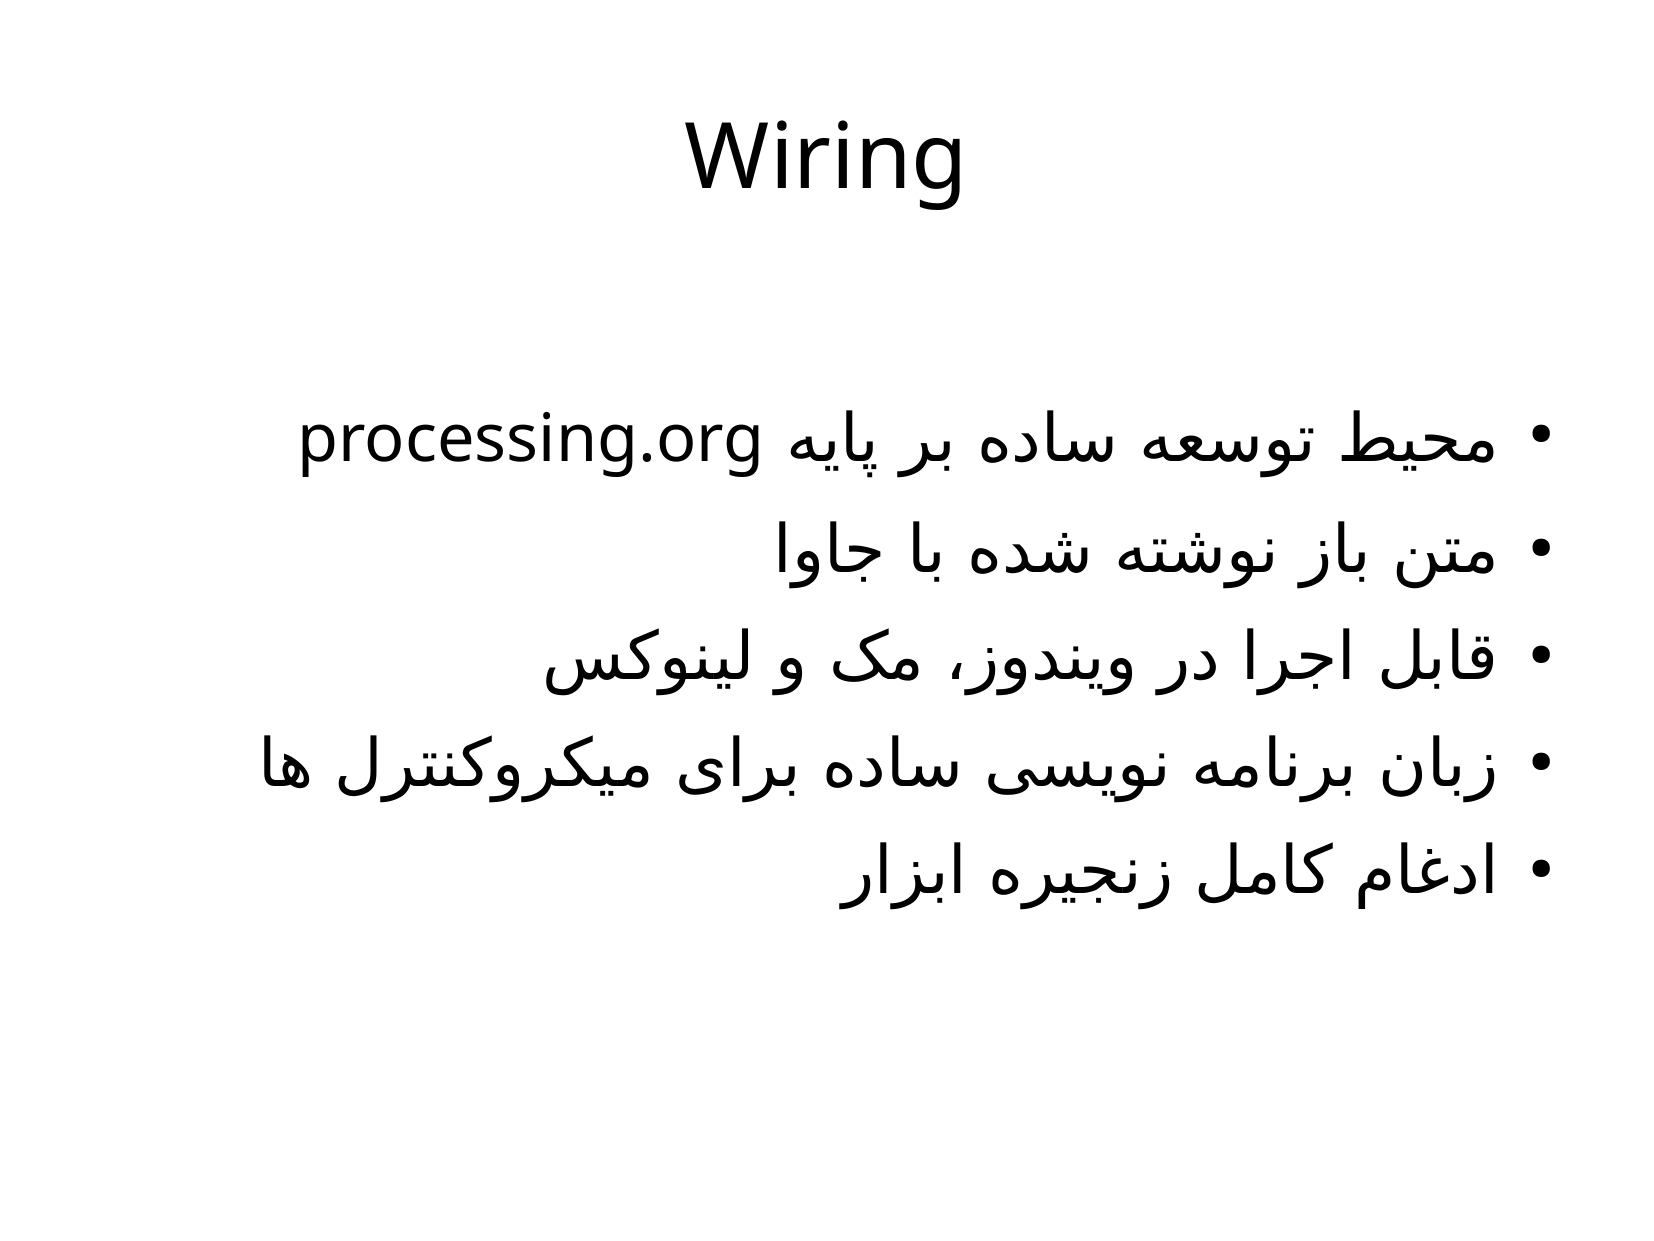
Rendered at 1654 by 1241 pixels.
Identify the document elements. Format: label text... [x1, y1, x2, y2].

list محیط توسعه ساده بر پایه processing.org متن باز نوشته شده با جاوا قابل اجرا در ویندوز، مک و لینوکس زبان برنامه نویسی ساده برای میکروکنترل ها ادغام کامل زنجیره ابزار [82, 290, 1571, 1010]
title Wiring [82, 49, 1571, 257]
